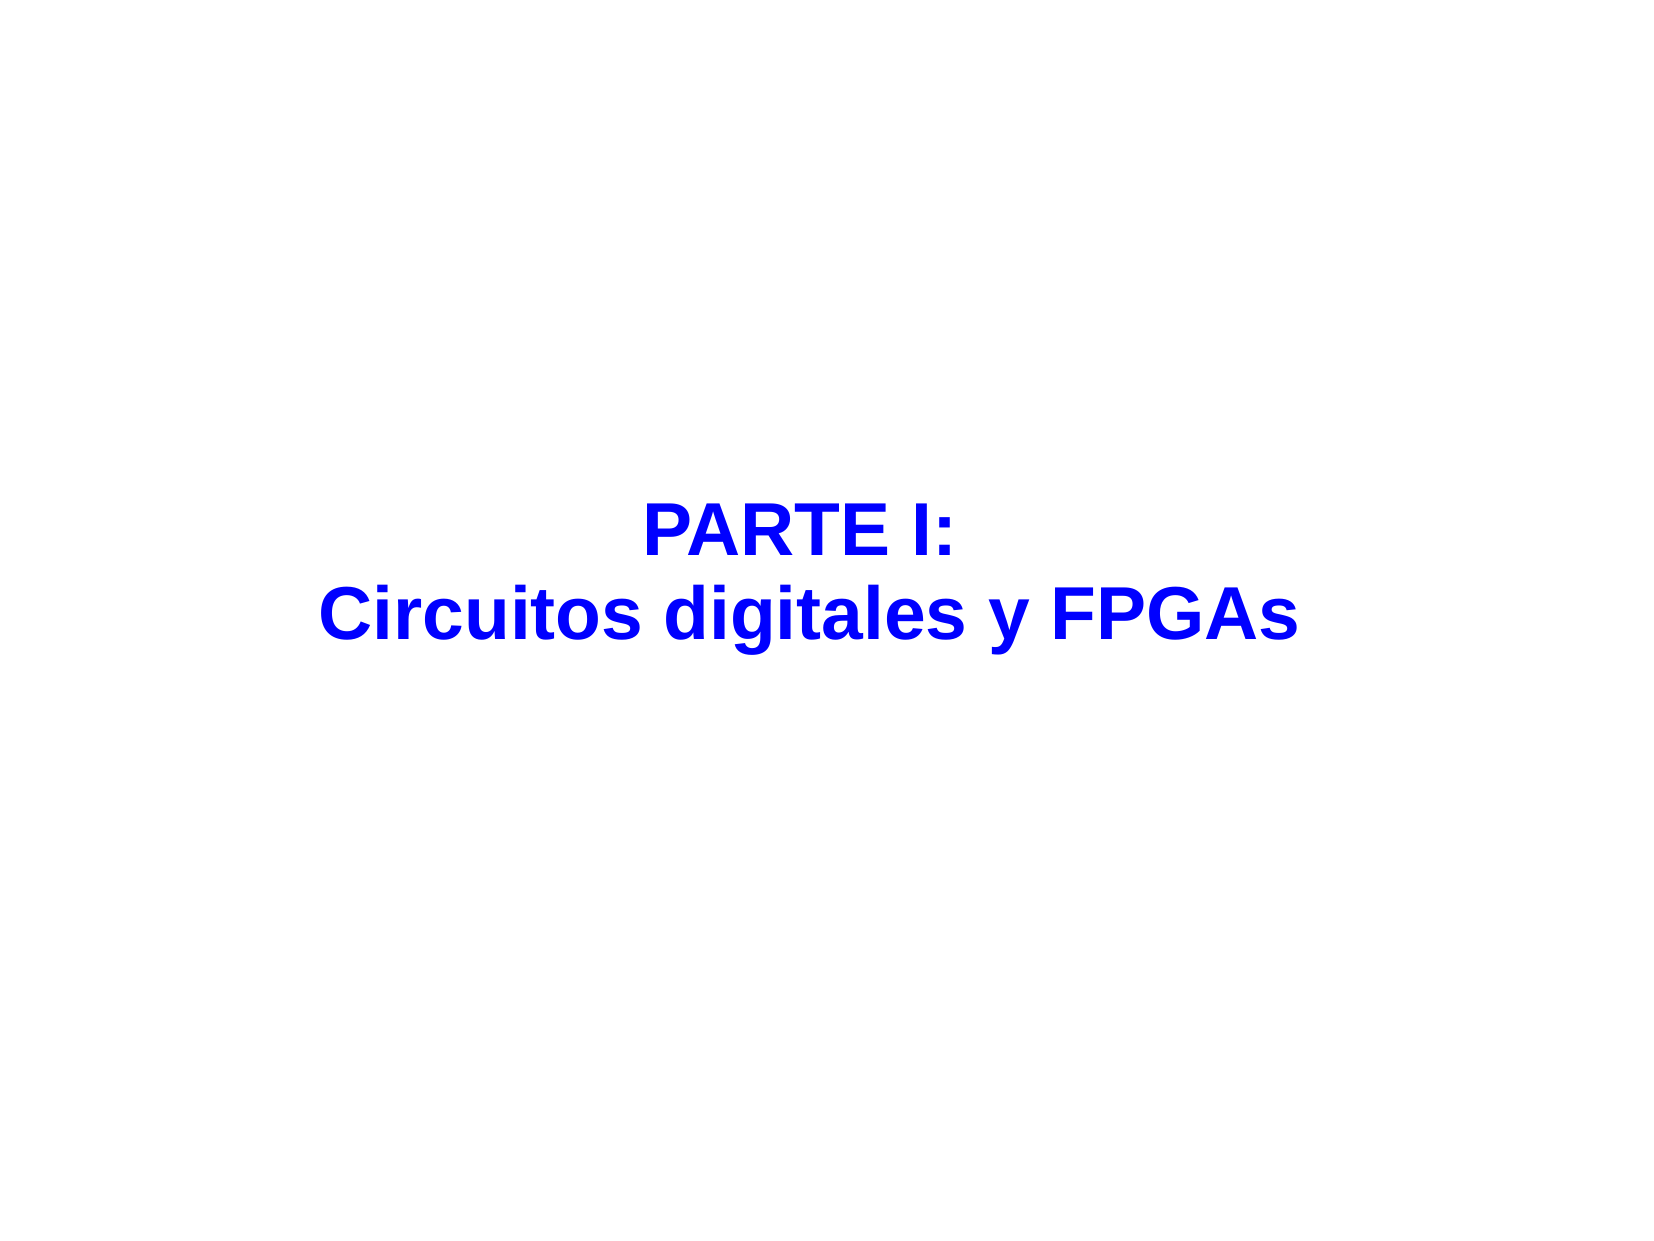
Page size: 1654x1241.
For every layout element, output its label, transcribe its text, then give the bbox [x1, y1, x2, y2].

text_box PARTE I: Circuitos digitales y FPGAs [210, 480, 1411, 663]
